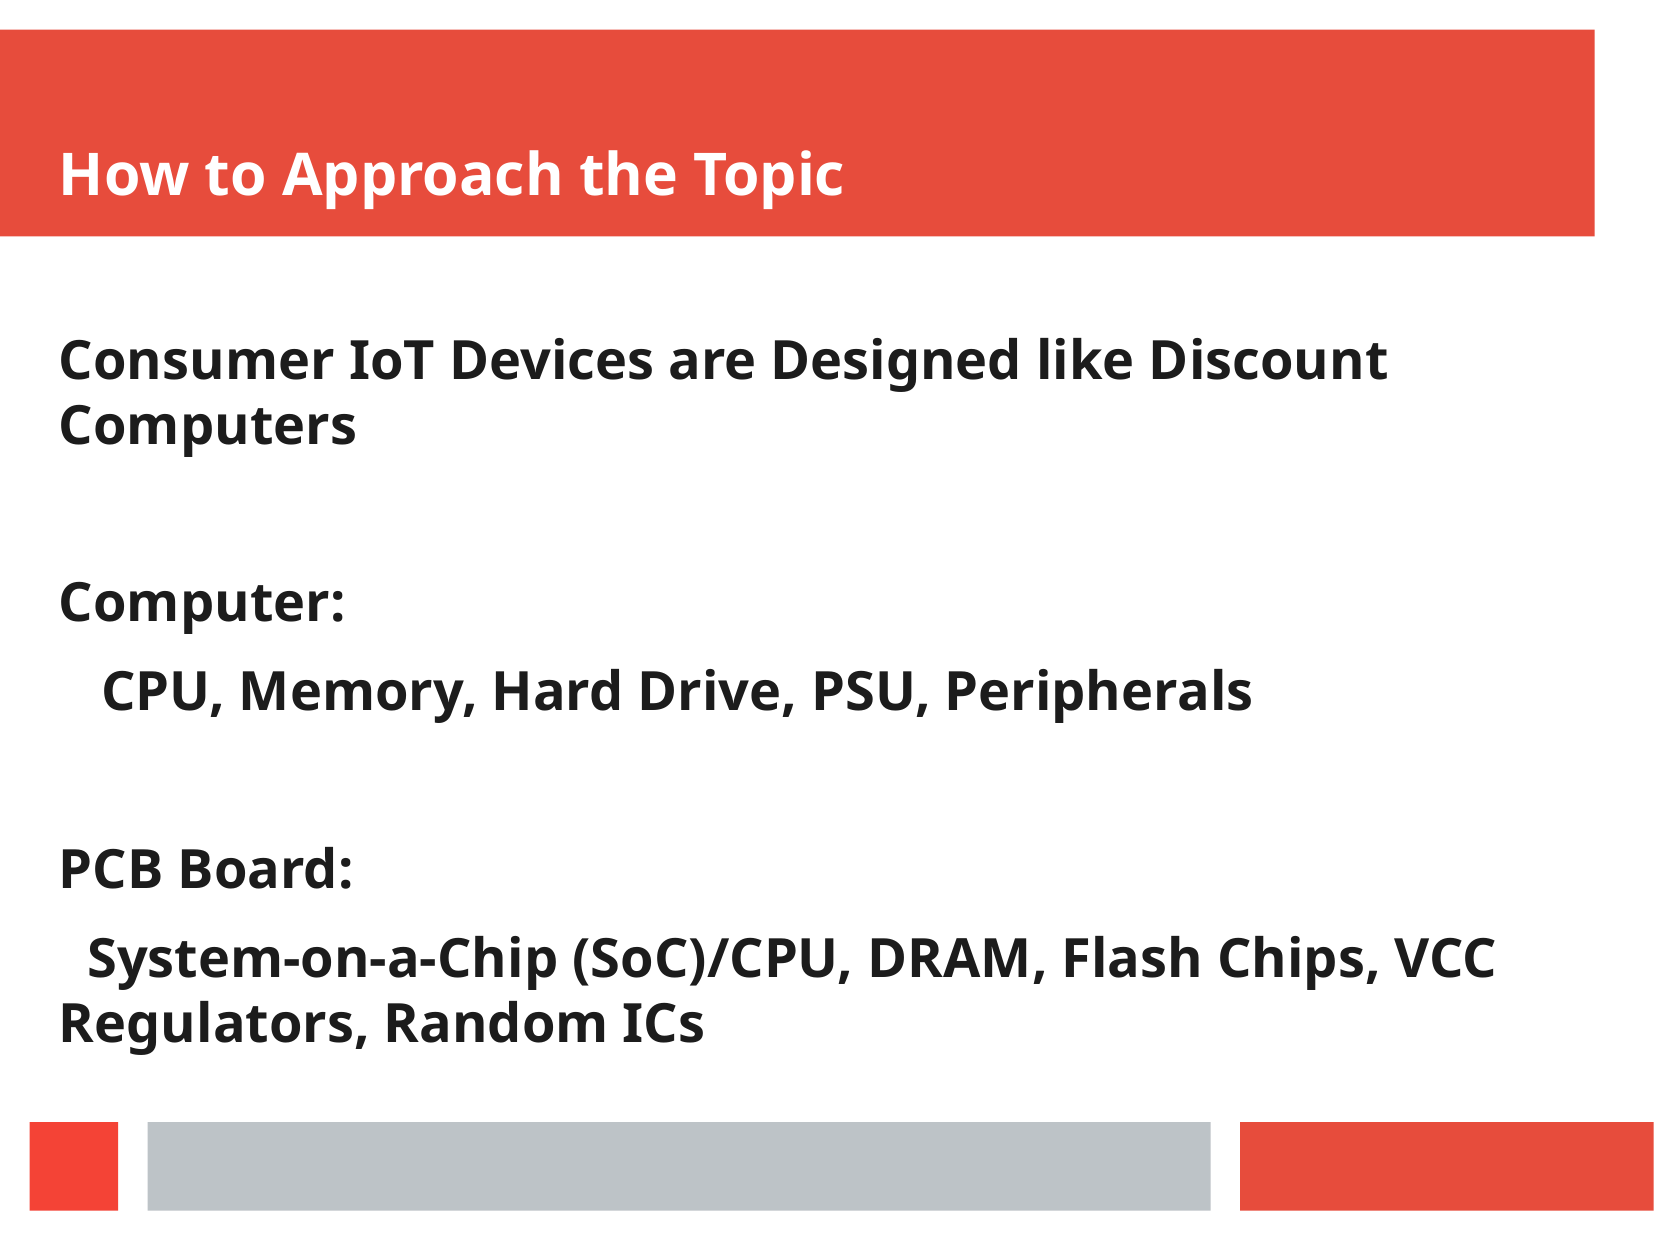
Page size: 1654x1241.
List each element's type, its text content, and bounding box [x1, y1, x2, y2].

list Consumer IoT Devices are Designed like Discount Computers Computer: CPU, Memory, Hard Drive, PSU, Peripherals PCB Board: System-on-a-Chip (SoC)/CPU, DRAM, Flash Chips, VCC Regulators, Random ICs [59, 324, 1565, 1093]
title How to Approach the Topic [59, 59, 1595, 207]
